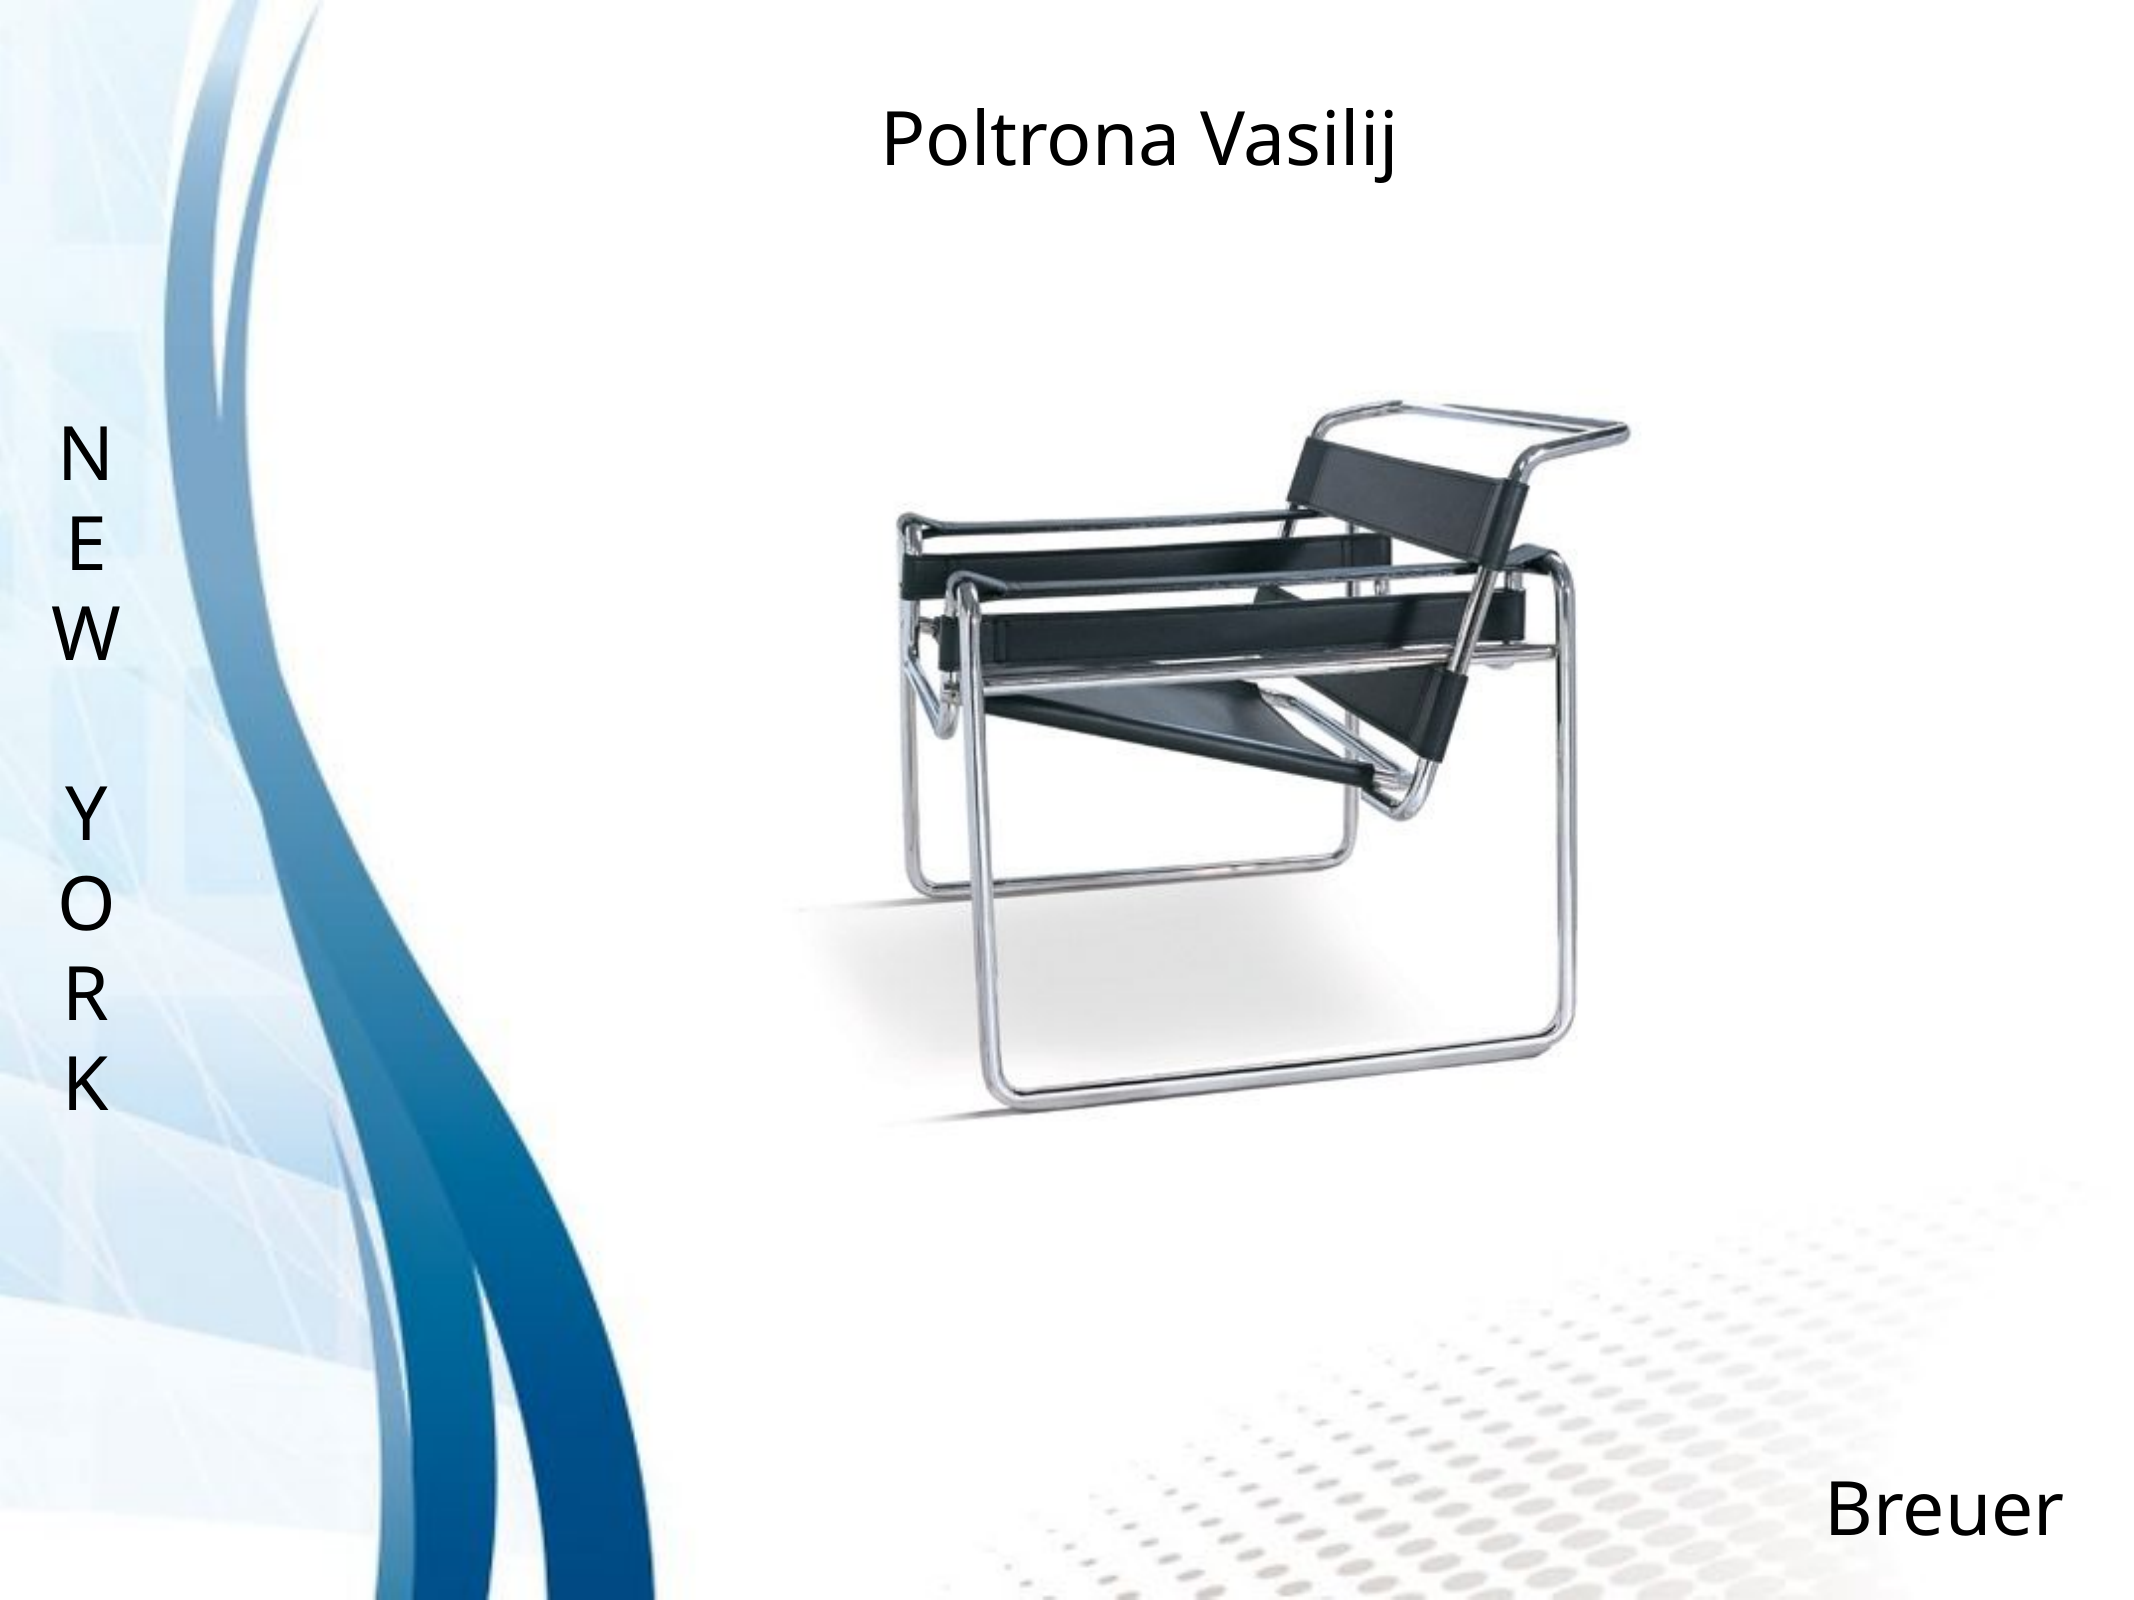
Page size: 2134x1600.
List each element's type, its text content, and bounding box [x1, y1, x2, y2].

picture [0, 0, 2134, 1600]
text_box N E W Y O R K [42, 397, 130, 1134]
text_box Breuer [1816, 1452, 2074, 1560]
text_box Poltrona Vasilij [871, 82, 1408, 190]
